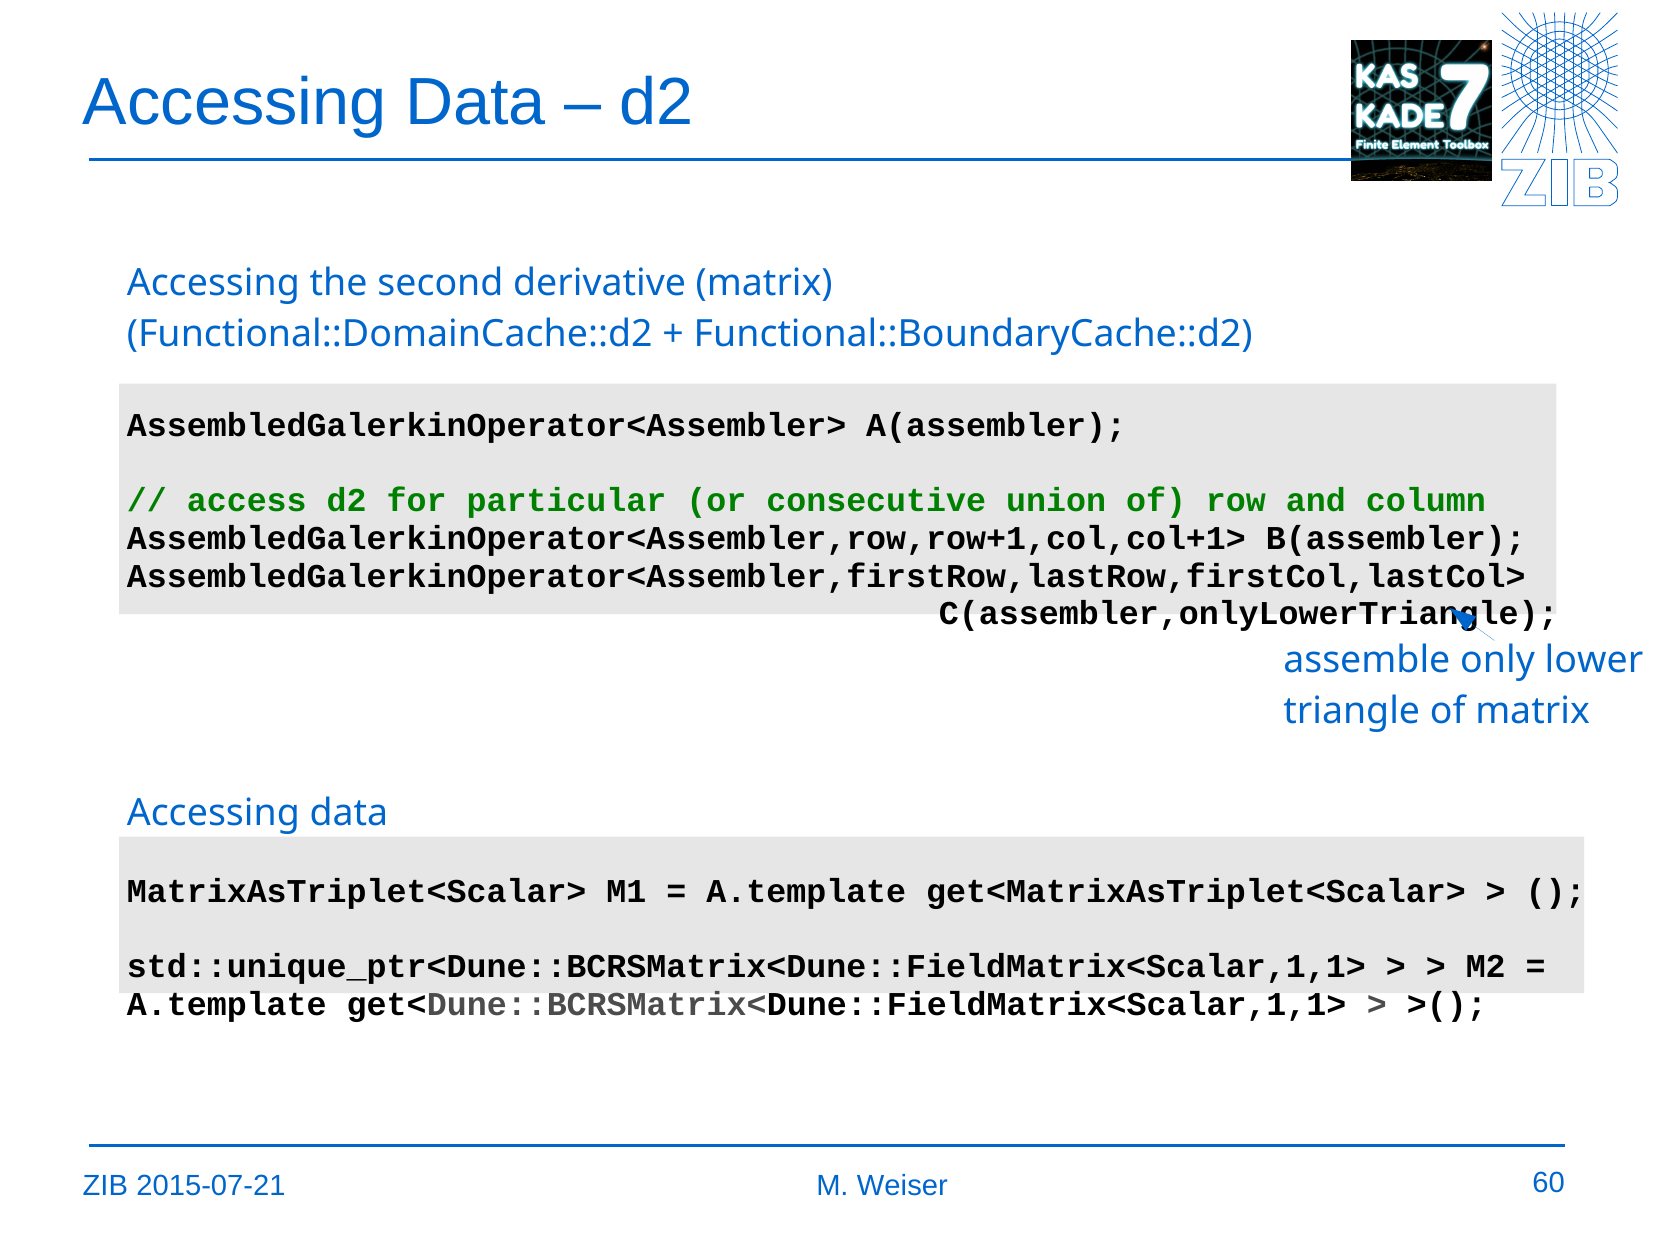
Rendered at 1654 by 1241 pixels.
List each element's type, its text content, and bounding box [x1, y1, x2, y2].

text_box Accessing the second derivative (matrix) (Functional::DomainCache::d2 + Functional::BoundaryCache::d2) AssembledGalerkinOperator<Assembler> A(assembler); // access d2 for particular (or consecutive union of) row and column AssembledGalerkinOperator<Assembler,row,row+1,col,col+1> B(assembler); AssembledGalerkinOperator<Assembler,firstRow,lastRow,firstCol,lastCol> C(assembler,onlyLowerTriangle); Accessing data MatrixAsTriplet<Scalar> M1 = A.template get<MatrixAsTriplet<Scalar> > (); std::unique_ptr<Dune::BCRSMatrix<Dune::FieldMatrix<Scalar,1,1> > > M2 = A.template get<Dune::BCRSMatrix<Dune::FieldMatrix<Scalar,1,1> > >(); [112, 248, 1647, 1136]
title Accessing Data – d2 [82, 64, 1359, 139]
text_box assemble only lower triangle of matrix [1268, 624, 1644, 728]
picture [1351, 40, 1492, 181]
